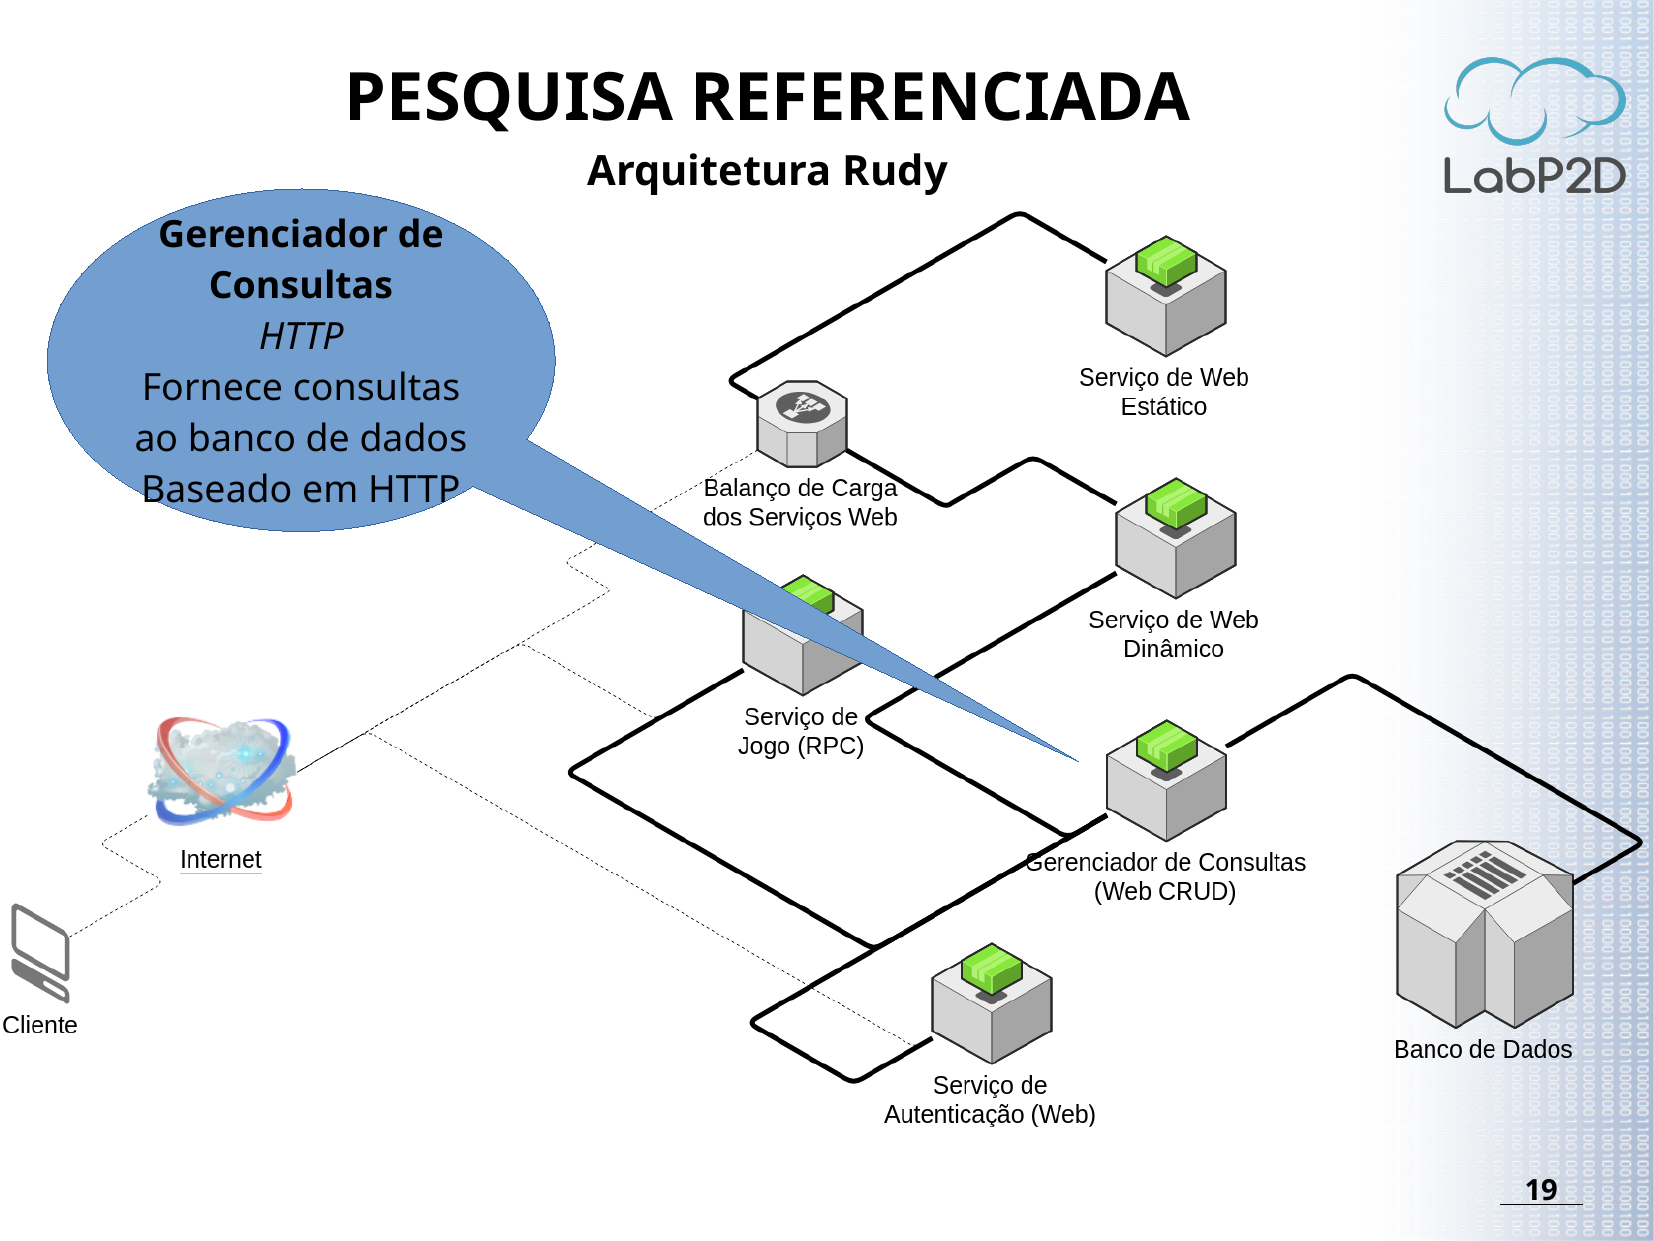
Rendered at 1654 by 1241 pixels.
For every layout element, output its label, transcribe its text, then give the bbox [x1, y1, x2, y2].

text_box Gerenciador de Consultas HTTP Fornece consultas ao banco de dados Baseado em HTTP [47, 188, 1079, 762]
title PESQUISA REFERENCIADA Arquitetura Rudy [82, 19, 1453, 227]
picture [2, 1, 1654, 1240]
